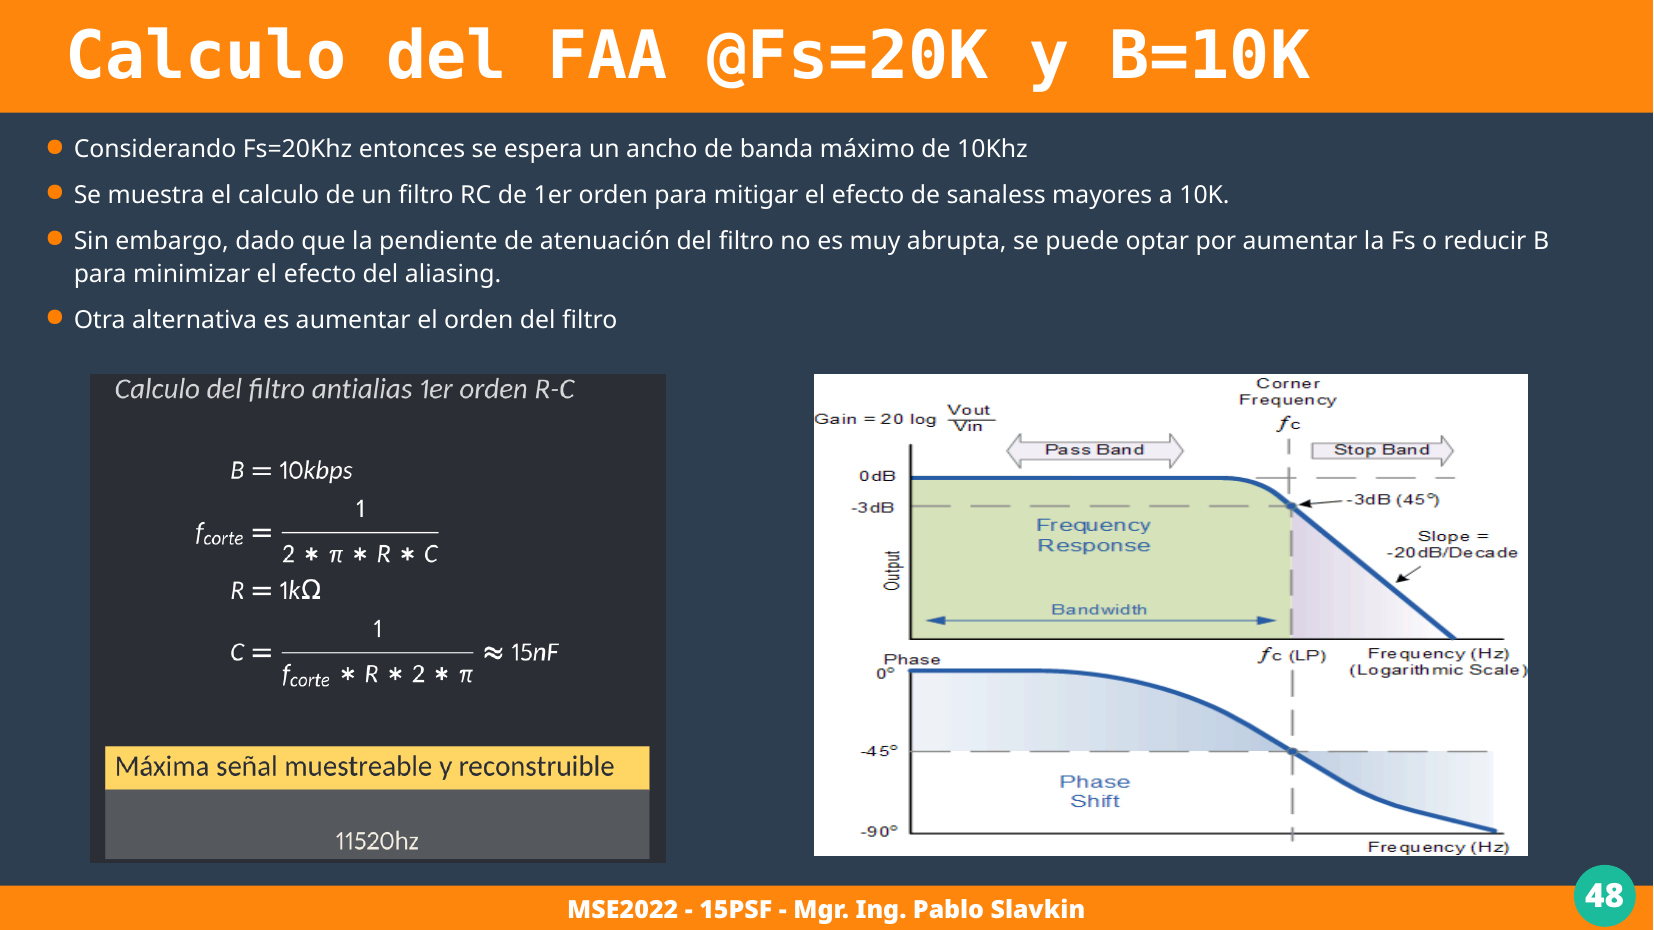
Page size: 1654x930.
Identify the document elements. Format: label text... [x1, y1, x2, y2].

list Considerando Fs=20Khz entonces se espera un ancho de banda máximo de 10Khz Se muestra el calculo de un filtro RC de 1er orden para mitigar el efecto de sanaless mayores a 10K. Sin embargo, dado que la pendiente de atenuación del filtro no es muy abrupta, se puede optar por aumentar la Fs o reducir B para minimizar el efecto del aliasing. Otra alternativa es aumentar el orden del filtro [35, 131, 1599, 338]
title Calculo del FAA @Fs=20K y B=10K [64, 16, 1524, 113]
picture [814, 374, 1528, 856]
picture [90, 374, 666, 863]
